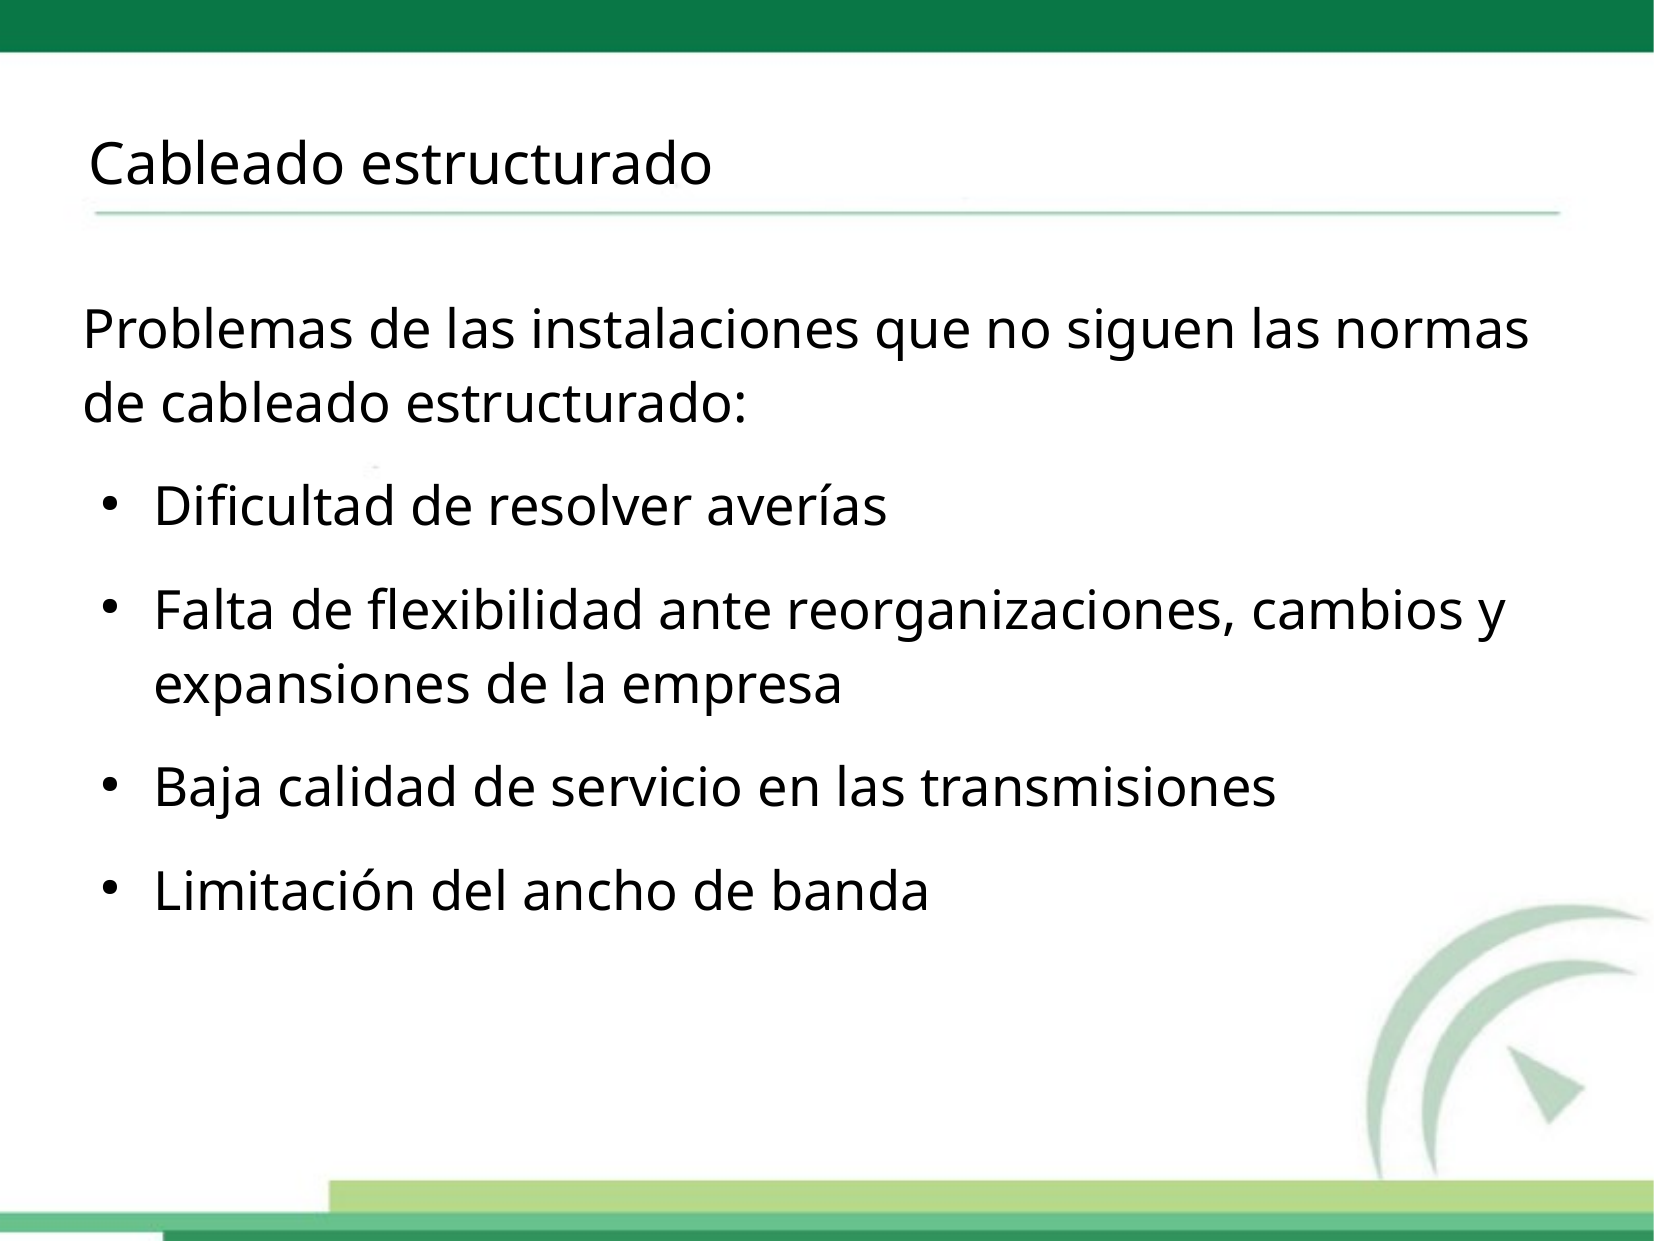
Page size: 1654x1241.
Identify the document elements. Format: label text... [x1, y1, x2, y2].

list Problemas de las instalaciones que no siguen las normas de cableado estructurado: Dificultad de resolver averías Falta de flexibilidad ante reorganizaciones, cambios y expansiones de la empresa Baja calidad de servicio en las transmisiones Limitación del ancho de banda [82, 290, 1571, 1109]
picture [0, 0, 1654, 1241]
title Cableado estructurado [88, 58, 1577, 266]
